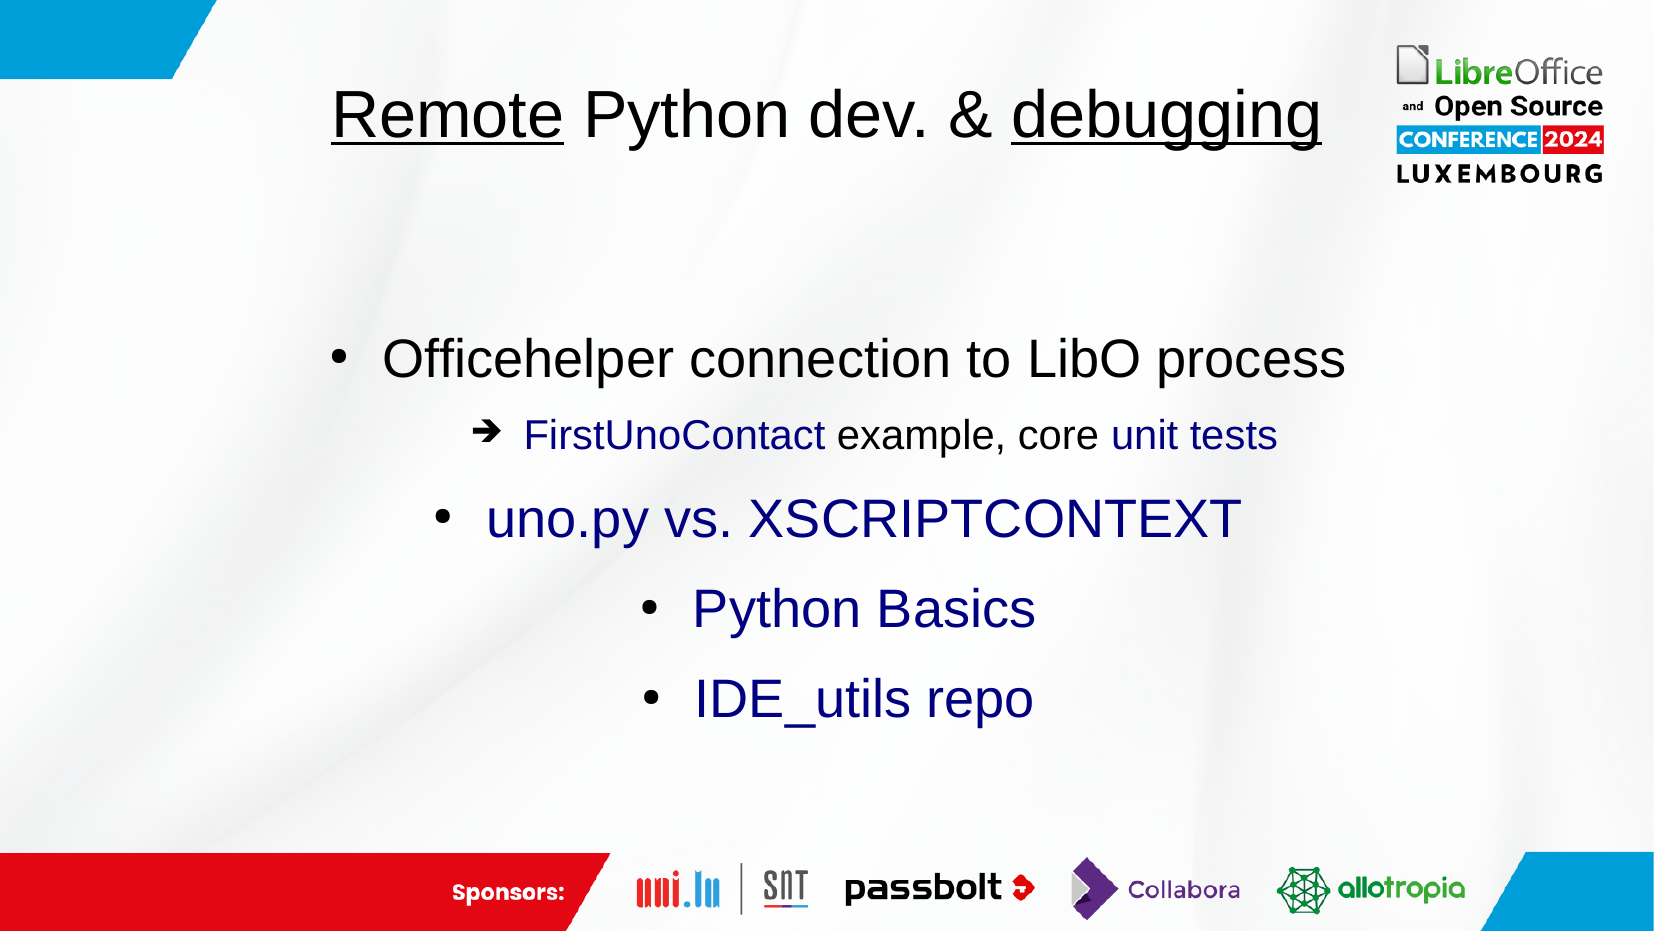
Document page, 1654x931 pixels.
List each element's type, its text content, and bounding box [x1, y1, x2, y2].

list Officehelper connection to LibO process FirstUnoContact example, core unit tests uno.py vs. XSCRIPTCONTEXT Python Basics IDE_utils repo [85, 237, 1574, 778]
title Remote Python dev. & debugging [82, 37, 1571, 193]
picture [0, 0, 1654, 931]
